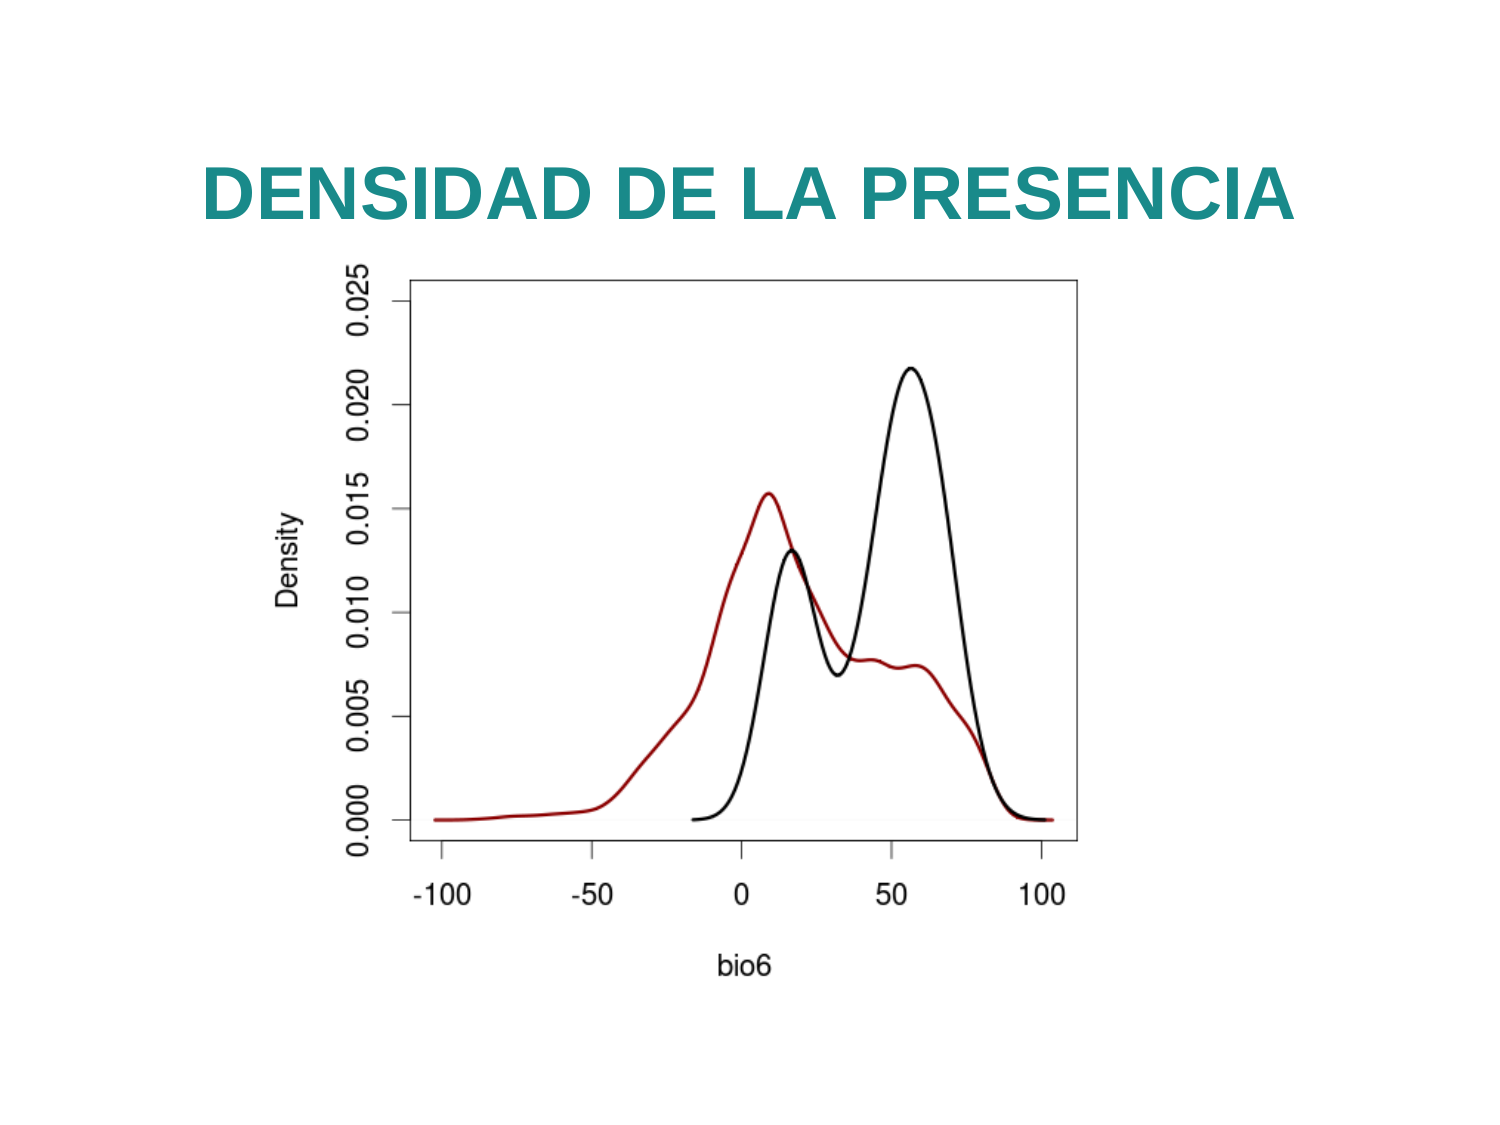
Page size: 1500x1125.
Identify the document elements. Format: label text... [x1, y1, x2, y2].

title DENSIDAD DE LA PRESENCIA [112, 68, 1388, 320]
picture [265, 320, 1152, 1022]
